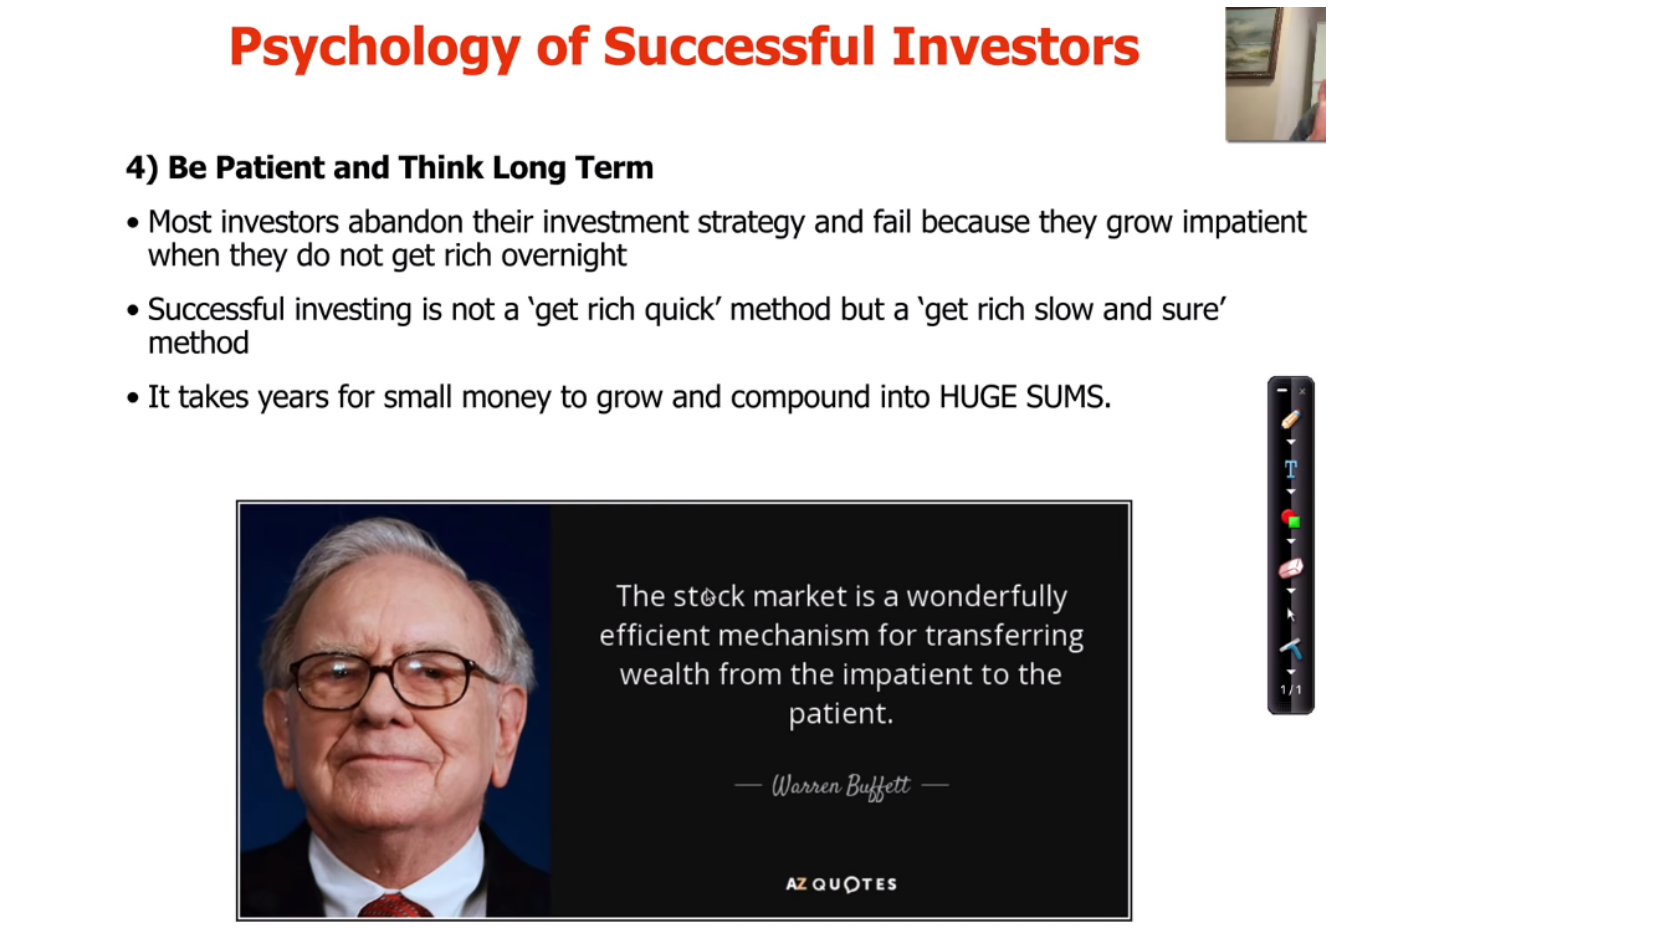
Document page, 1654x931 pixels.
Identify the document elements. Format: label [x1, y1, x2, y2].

picture [112, 7, 1326, 931]
